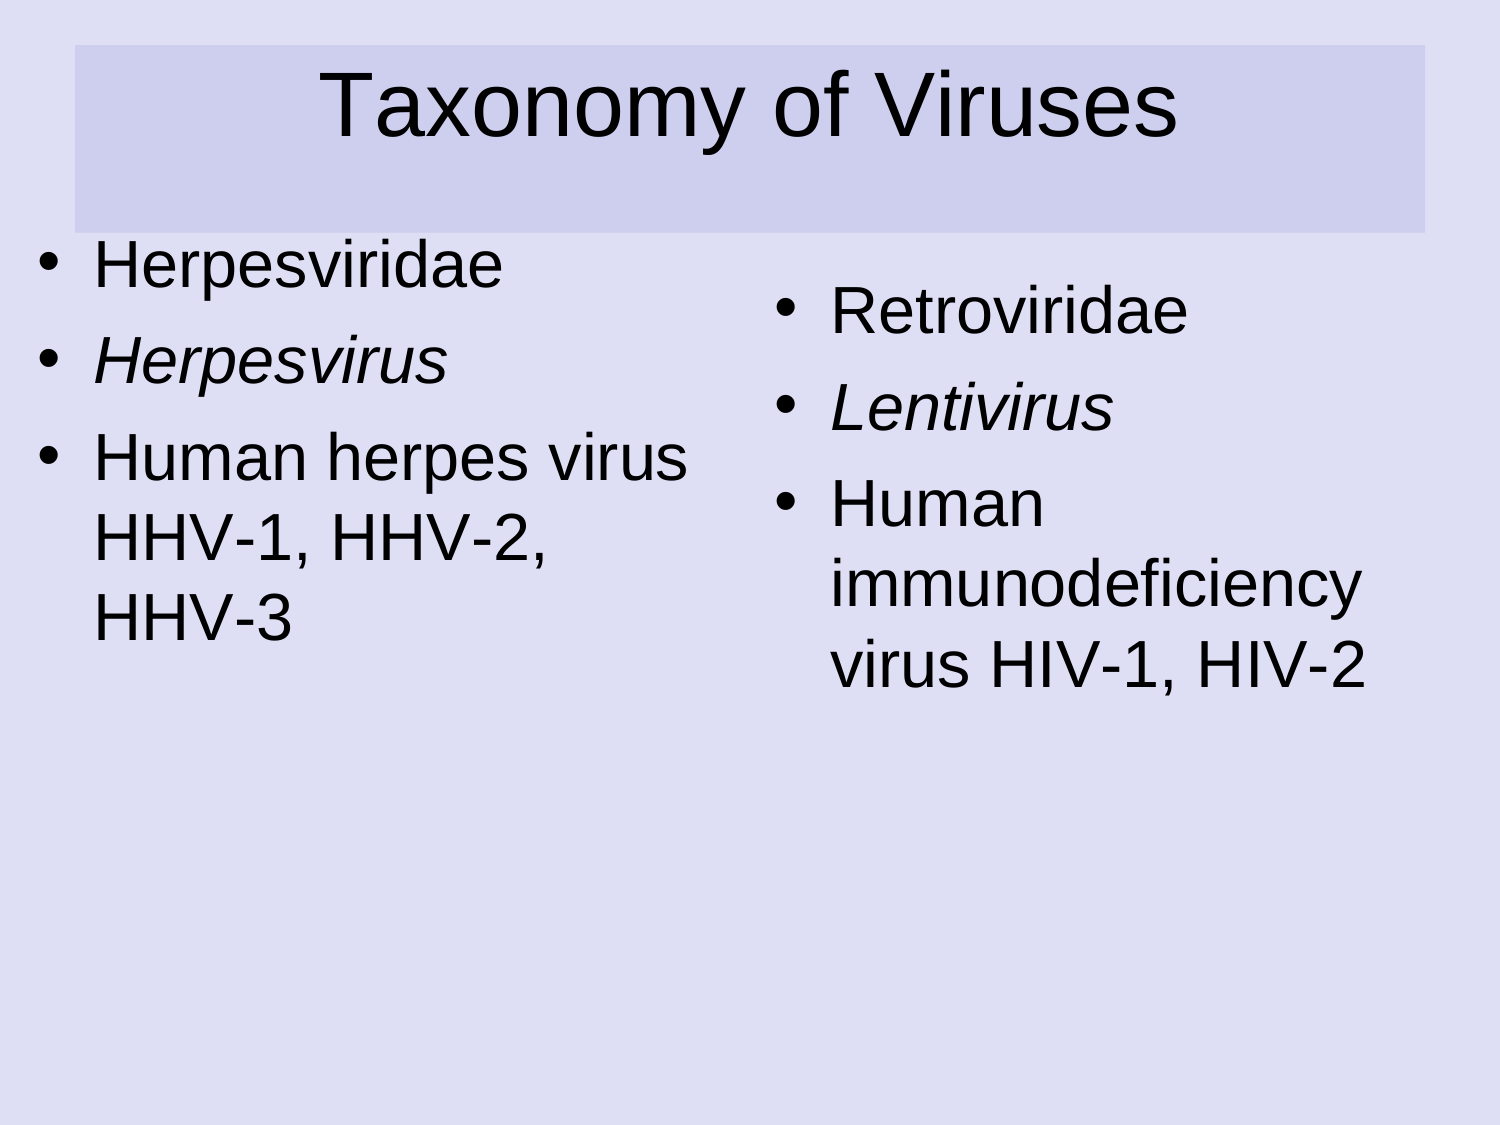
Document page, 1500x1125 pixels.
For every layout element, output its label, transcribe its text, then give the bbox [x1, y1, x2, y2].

title Taxonomy of Viruses [75, 45, 1426, 233]
list Herpesviridae Herpesvirus Human herpes virus HHV-1, HHV-2, HHV-3 [37, 220, 713, 1075]
list Retroviridae Lentivirus Human immunodeficiency virus HIV-1, HIV-2 [774, 266, 1391, 912]
